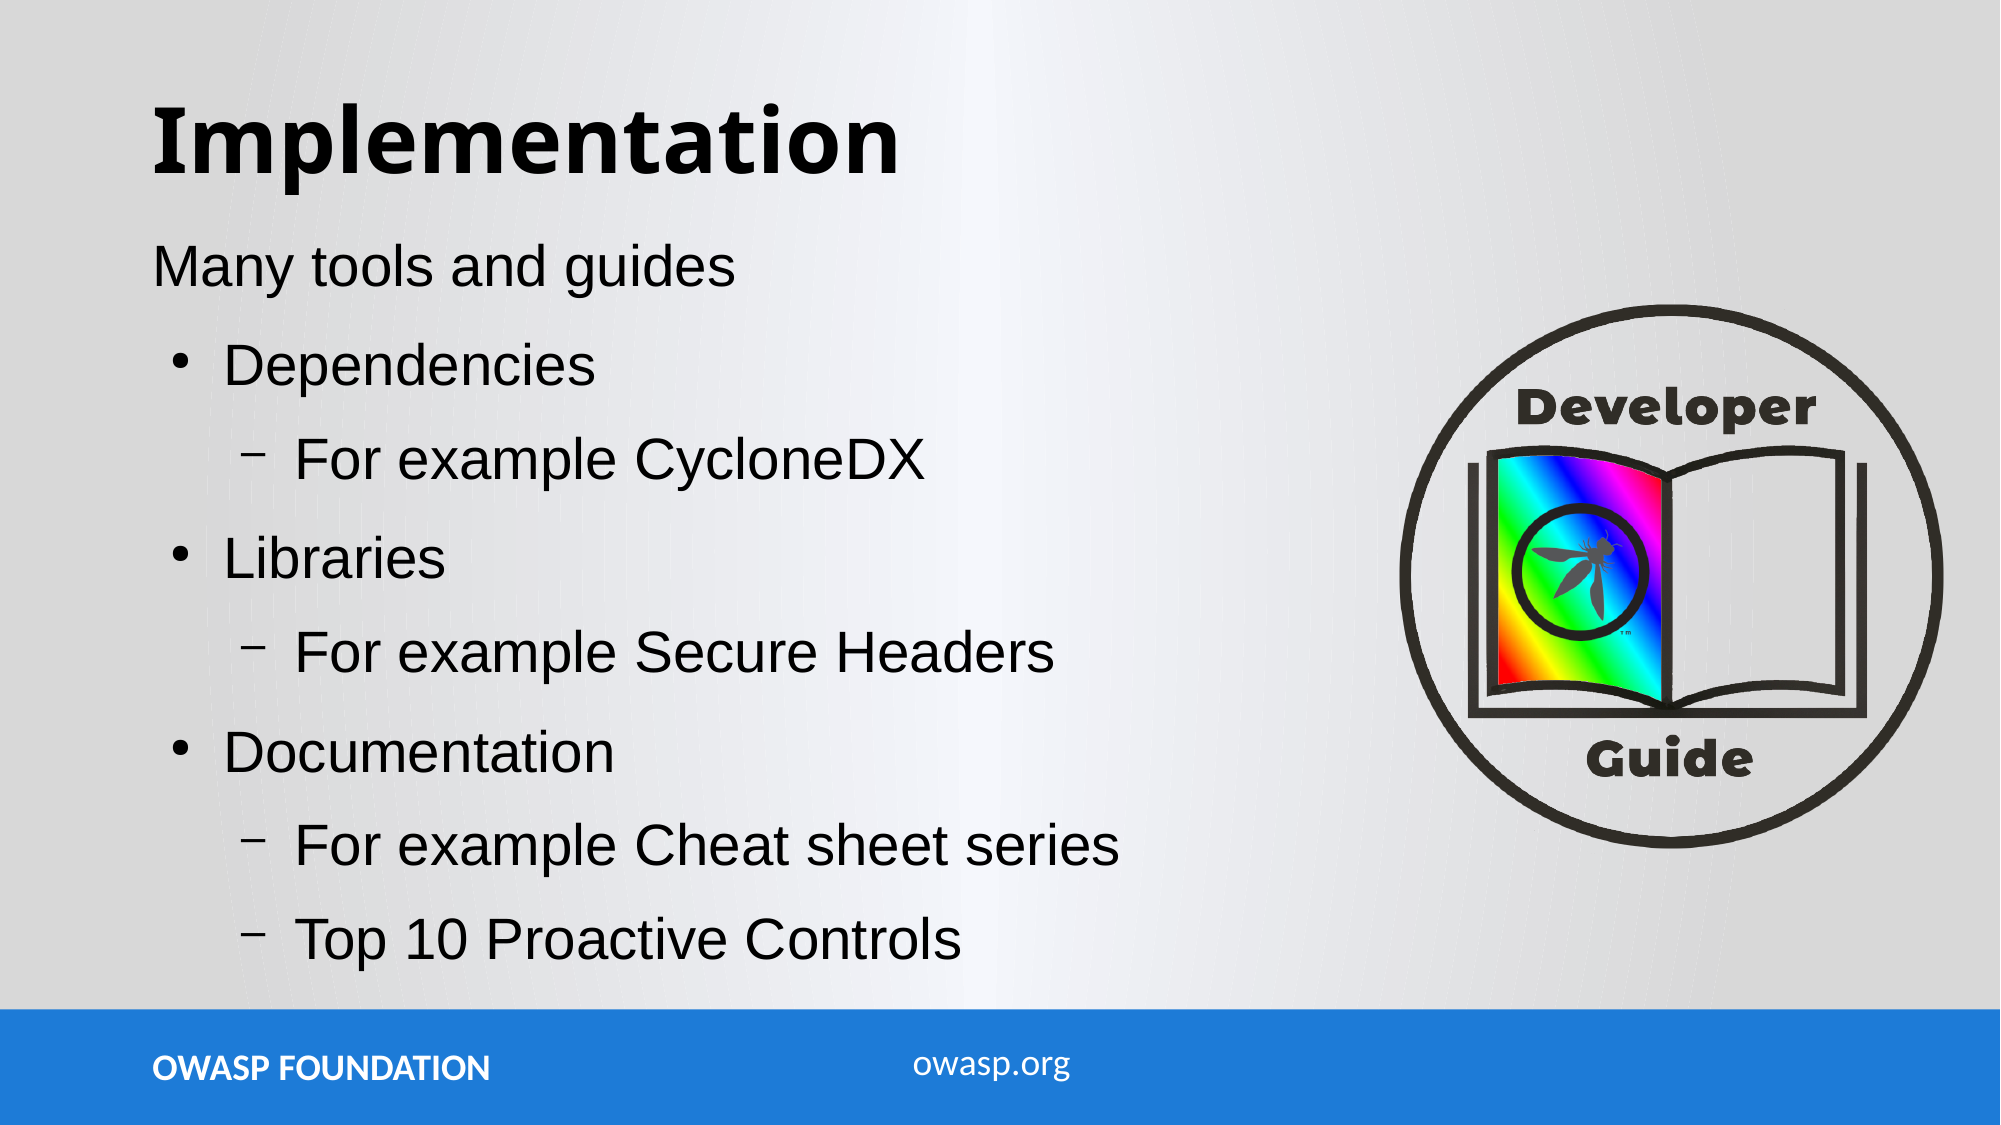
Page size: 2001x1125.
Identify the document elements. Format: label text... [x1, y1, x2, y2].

list Many tools and guides Dependencies For example CycloneDX Libraries For example Secure Headers Documentation For example Cheat sheet series Top 10 Proactive Controls [137, 220, 1351, 863]
title Implementation [137, 35, 1863, 253]
picture [1386, 298, 1951, 863]
